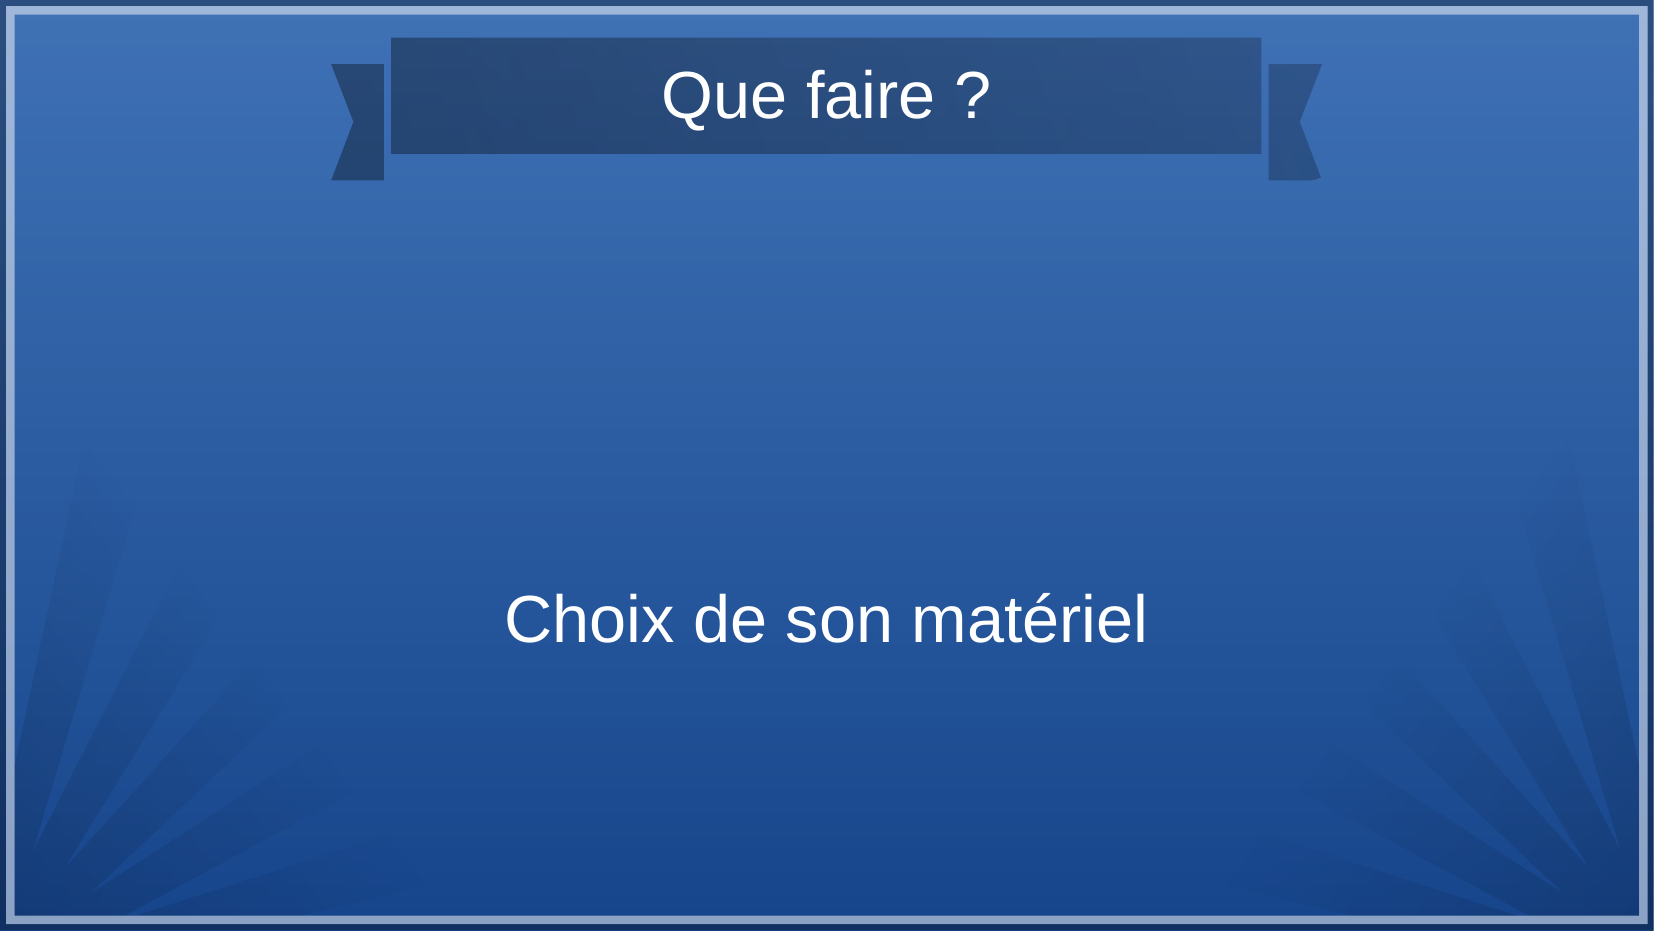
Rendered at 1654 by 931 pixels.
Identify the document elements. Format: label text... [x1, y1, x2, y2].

text_box Choix de son matériel [82, 575, 1571, 657]
text_box Que faire ? [82, 39, 1571, 144]
